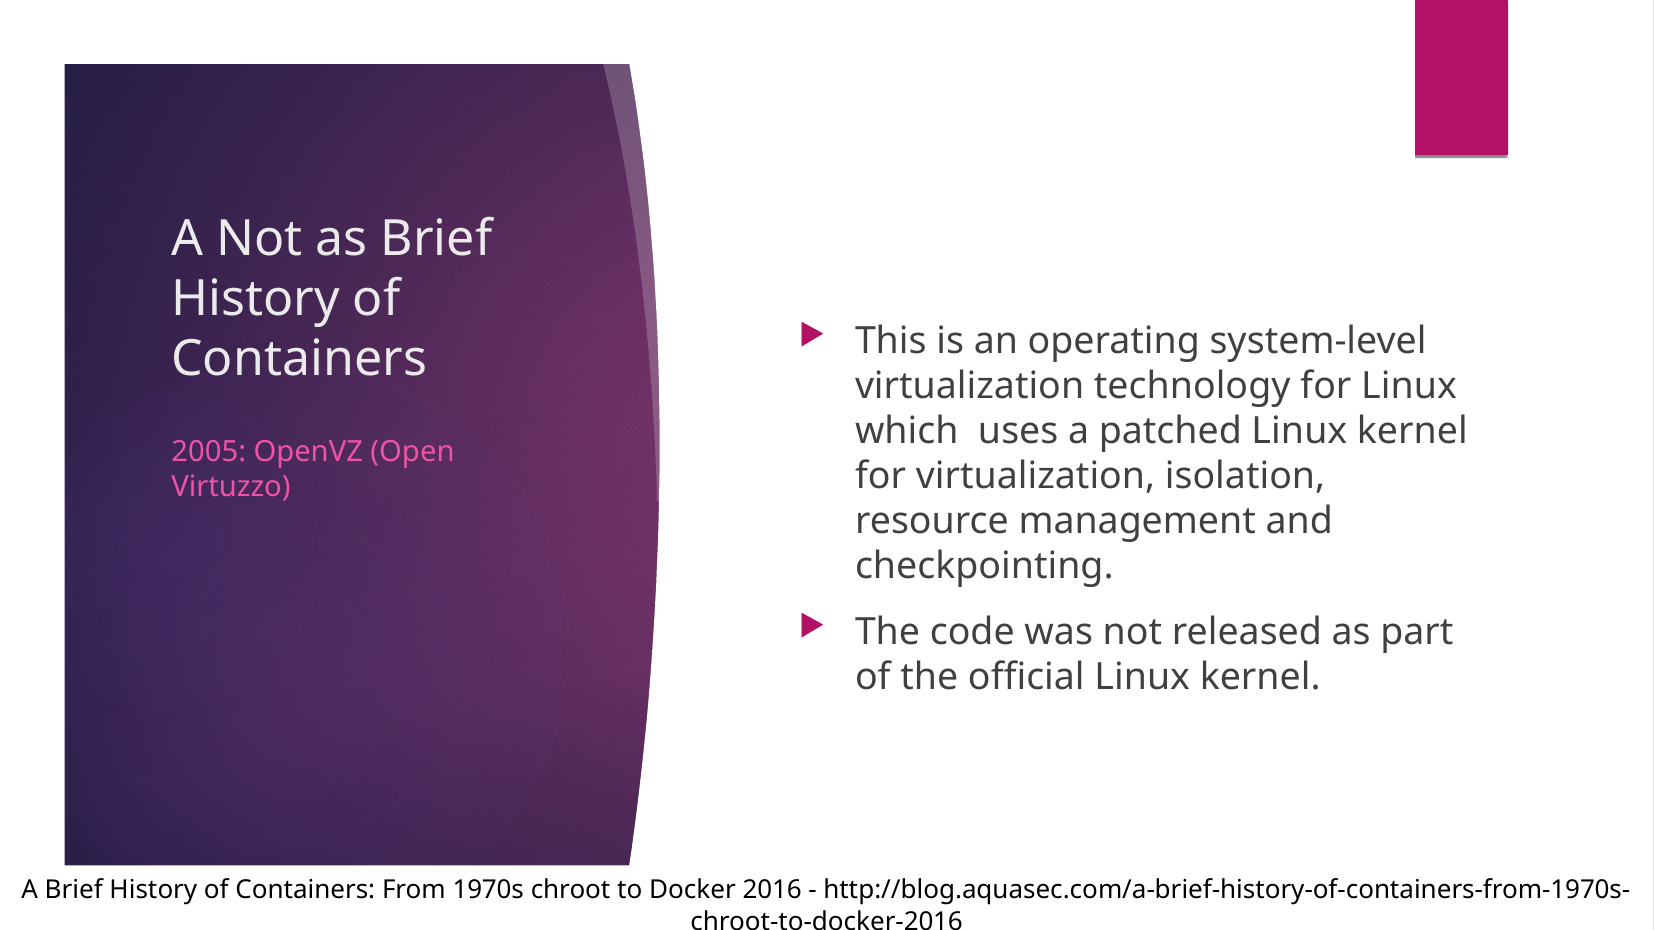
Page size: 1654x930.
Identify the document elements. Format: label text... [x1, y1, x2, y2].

list This is an operating system-level virtualization technology for Linux which uses a patched Linux kernel for virtualization, isolation, resource management and checkpointing. The code was not released as part of the official Linux kernel. [783, 196, 1488, 817]
text_box A Brief History of Containers: From 1970s chroot to Docker 2016 - http://blog.aquasec.com/a-brief-history-of-containers-from-1970s-chroot-to-docker-2016 [0, 865, 1653, 930]
title A Not as Brief History of Containers [156, 175, 536, 393]
picture [65, 64, 658, 865]
list 2005: OpenVZ (Open Virtuzzo) [156, 424, 536, 817]
